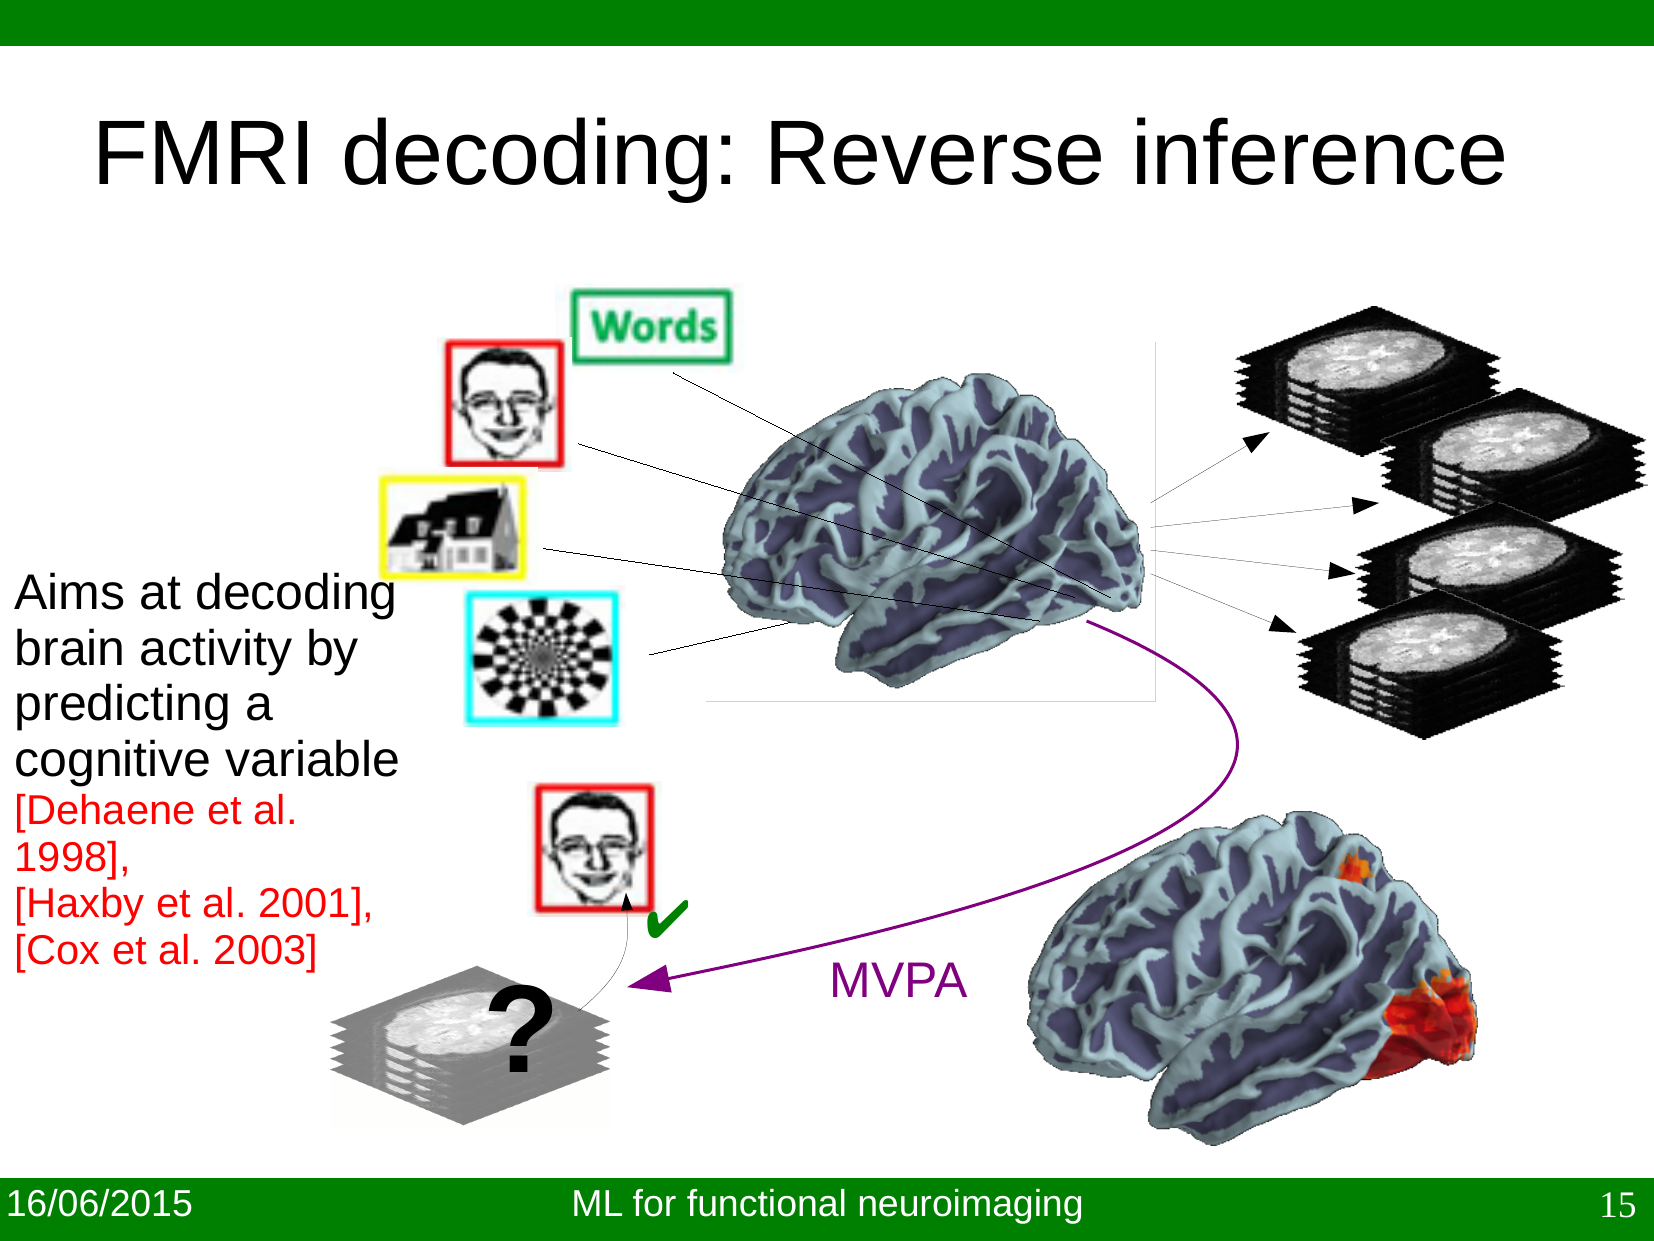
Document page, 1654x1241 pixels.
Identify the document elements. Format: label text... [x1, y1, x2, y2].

text_box ? [318, 951, 638, 1129]
picture [1027, 811, 1189, 886]
text_box MVPA [814, 945, 983, 1017]
text_box Aims at decoding brain activity by predicting a cognitive variable [Dehaene et al. 1998], [Haxby et al. 2001], [Cox et al. 2003] [0, 556, 418, 985]
picture [1027, 811, 1478, 1146]
picture [377, 283, 1157, 727]
picture [1234, 306, 1648, 740]
text_box [631, 876, 715, 966]
title FMRI decoding: Reverse inference [82, 49, 1571, 257]
picture [527, 781, 662, 917]
